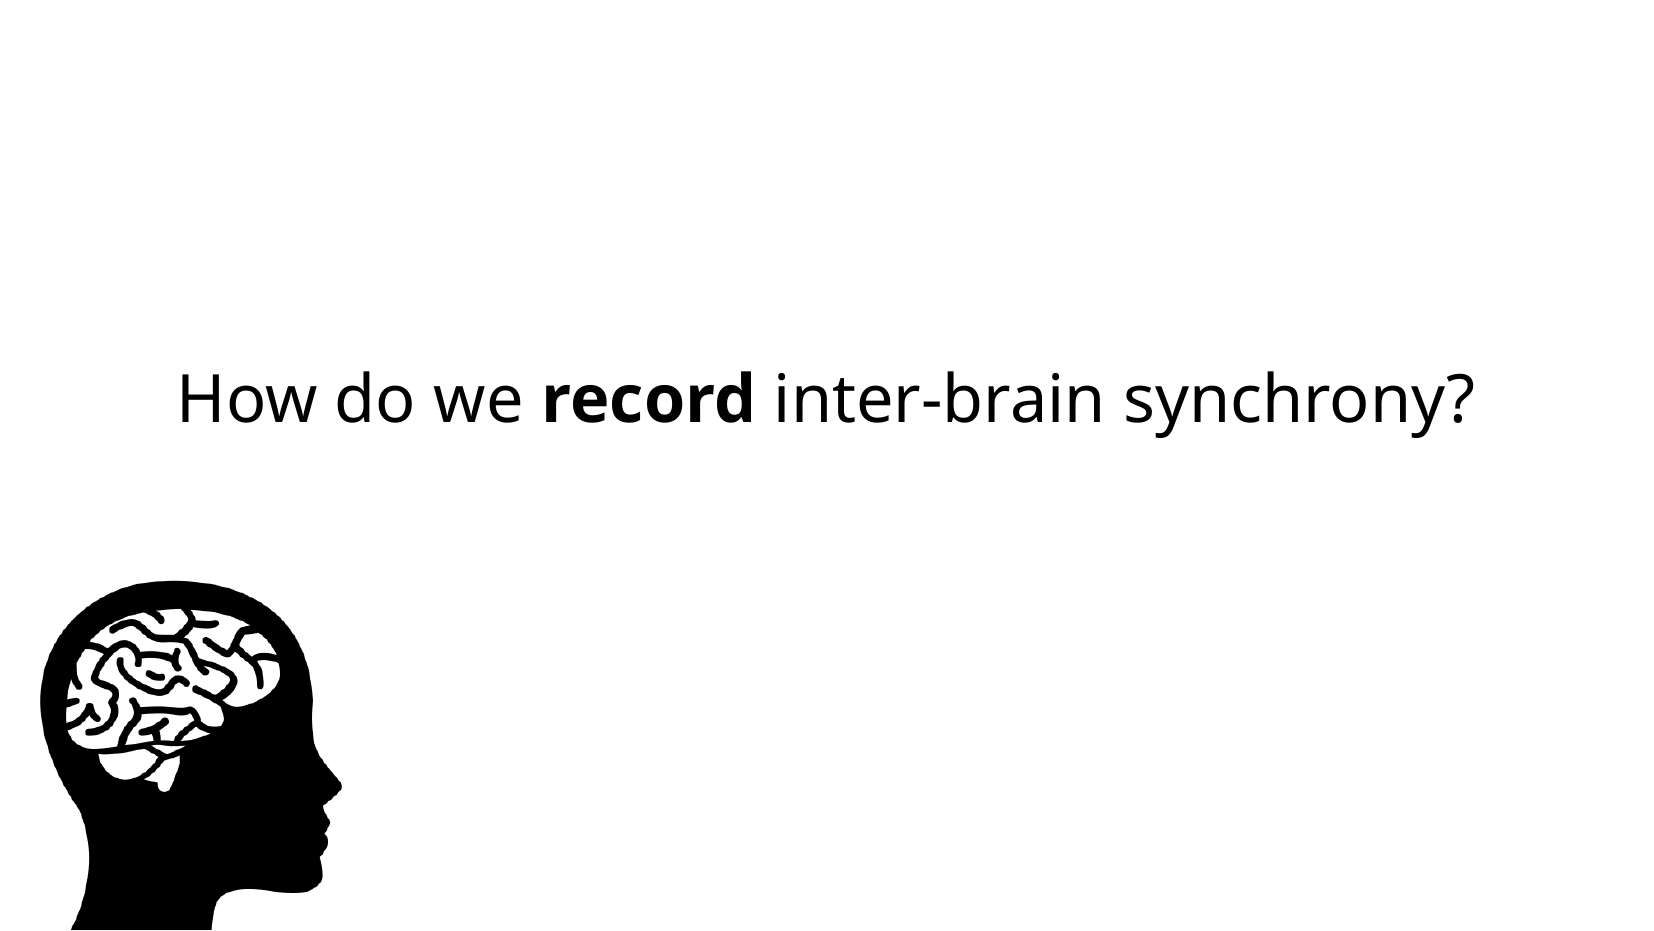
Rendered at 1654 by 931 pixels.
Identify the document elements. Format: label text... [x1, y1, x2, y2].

picture [0, 445, 500, 931]
subtitle How do we record inter-brain synchrony? [82, 37, 1571, 757]
